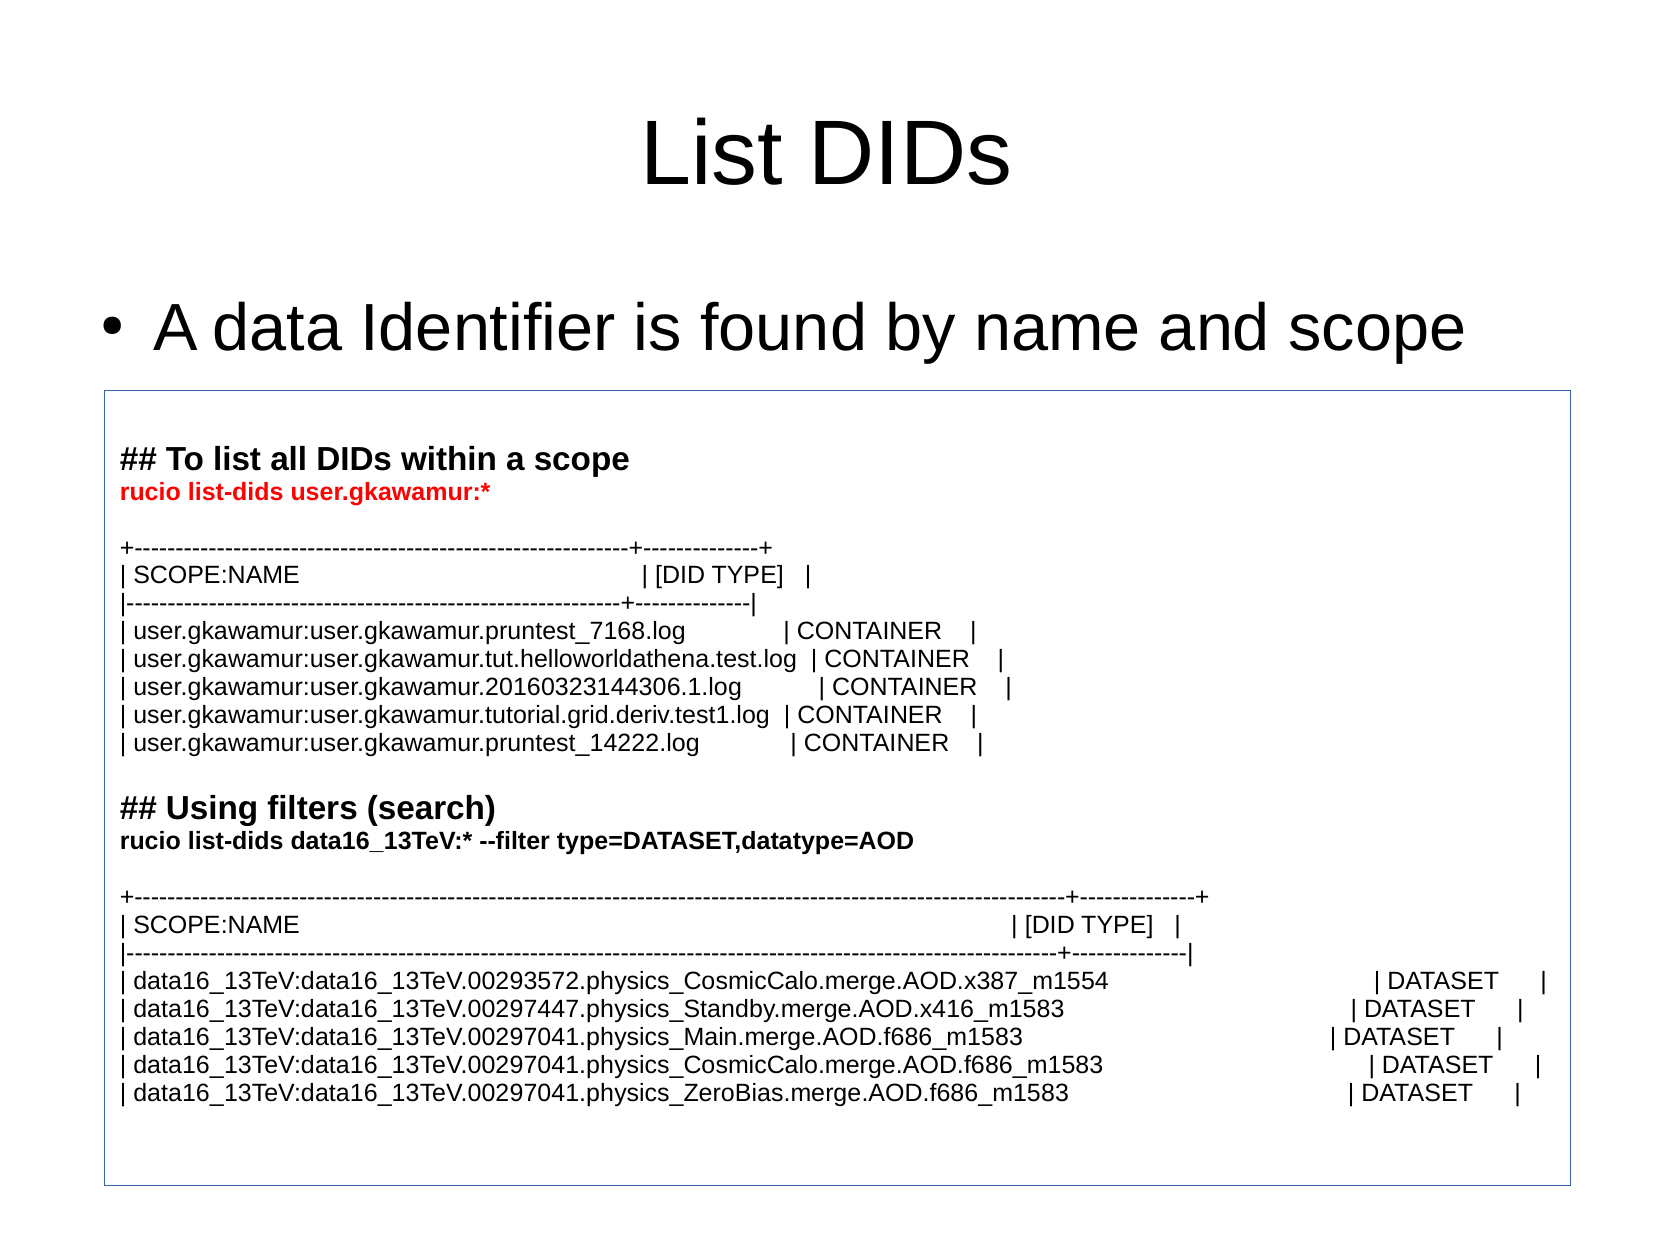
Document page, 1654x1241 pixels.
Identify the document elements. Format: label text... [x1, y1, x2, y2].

text_box ## To list all DIDs within a scope rucio list-dids user.gkawamur:* +------------------------------------------------------------+--------------+ | SCOPE:NAME | [DID TYPE] | |------------------------------------------------------------+--------------| | user.gkawamur:user.gkawamur.pruntest_7168.log | CONTAINER | | user.gkawamur:user.gkawamur.tut.helloworldathena.test.log | CONTAINER | | user.gkawamur:user.gkawamur.20160323144306.1.log | CONTAINER | | user.gkawamur:user.gkawamur.tutorial.grid.deriv.test1.log | CONTAINER | | user.gkawamur:user.gkawamur.pruntest_14222.log | CONTAINER | ## Using filters (search) rucio list-dids data16_13TeV:* --filter type=DATASET,datatype=AOD +-----------------------------------------------------------------------------------------------------------------+--------------+ | SCOPE:NAME | [DID TYPE] | |-----------------------------------------------------------------------------------------------------------------+--------------| | data16_13TeV:data16_13TeV.00293572.physics_CosmicCalo.merge.AOD.x387_m1554 | DATASET | | data16_13TeV:data16_13TeV.00297447.physics_Standby.merge.AOD.x416_m1583 | DATASET | | data16_13TeV:data16_13TeV.00297041.physics_Main.merge.AOD.f686_m1583 | DATASET | | data16_13TeV:data16_13TeV.00297041.physics_CosmicCalo.merge.AOD.f686_m1583 | DATASET | | data16_13TeV:data16_13TeV.00297041.physics_ZeroBias.merge.AOD.f686_m1583 | DATASET | [104, 390, 1571, 1186]
list A data Identifier is found by name and scope [82, 290, 1571, 1010]
title List DIDs [82, 49, 1571, 257]
